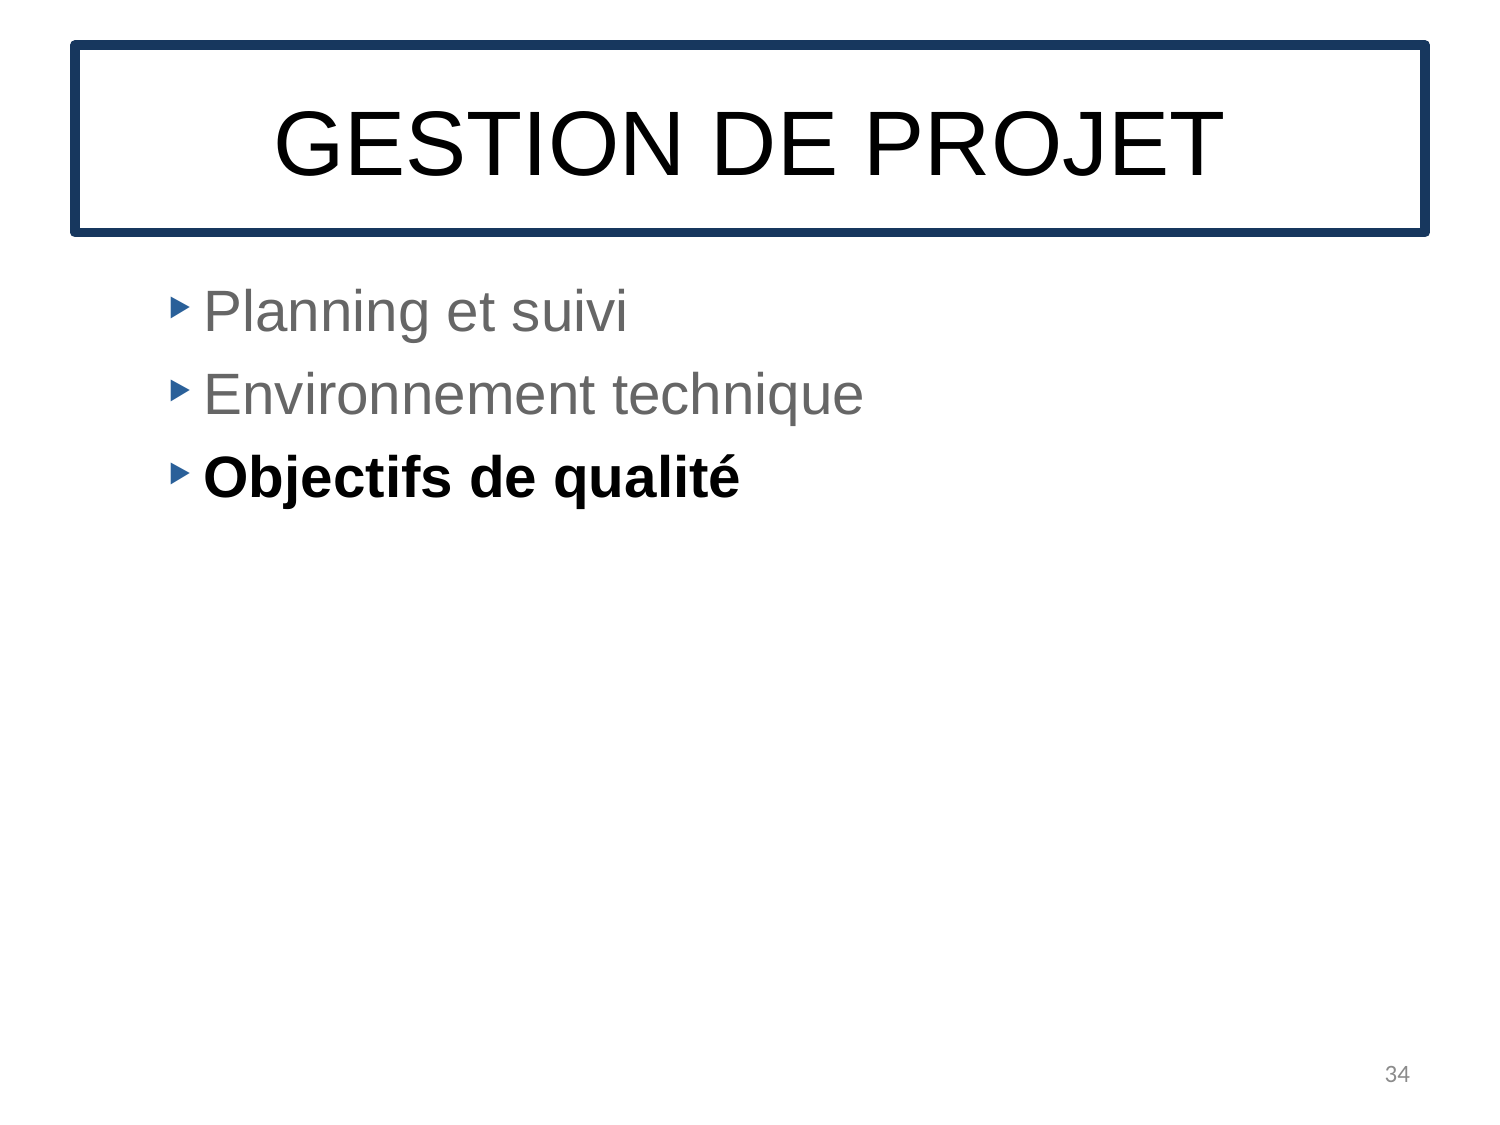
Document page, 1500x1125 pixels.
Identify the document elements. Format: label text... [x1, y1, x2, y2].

title GESTION DE PROJET [75, 45, 1425, 233]
text_box Planning et suivi Environnement technique Objectifs de qualité [153, 271, 1382, 780]
